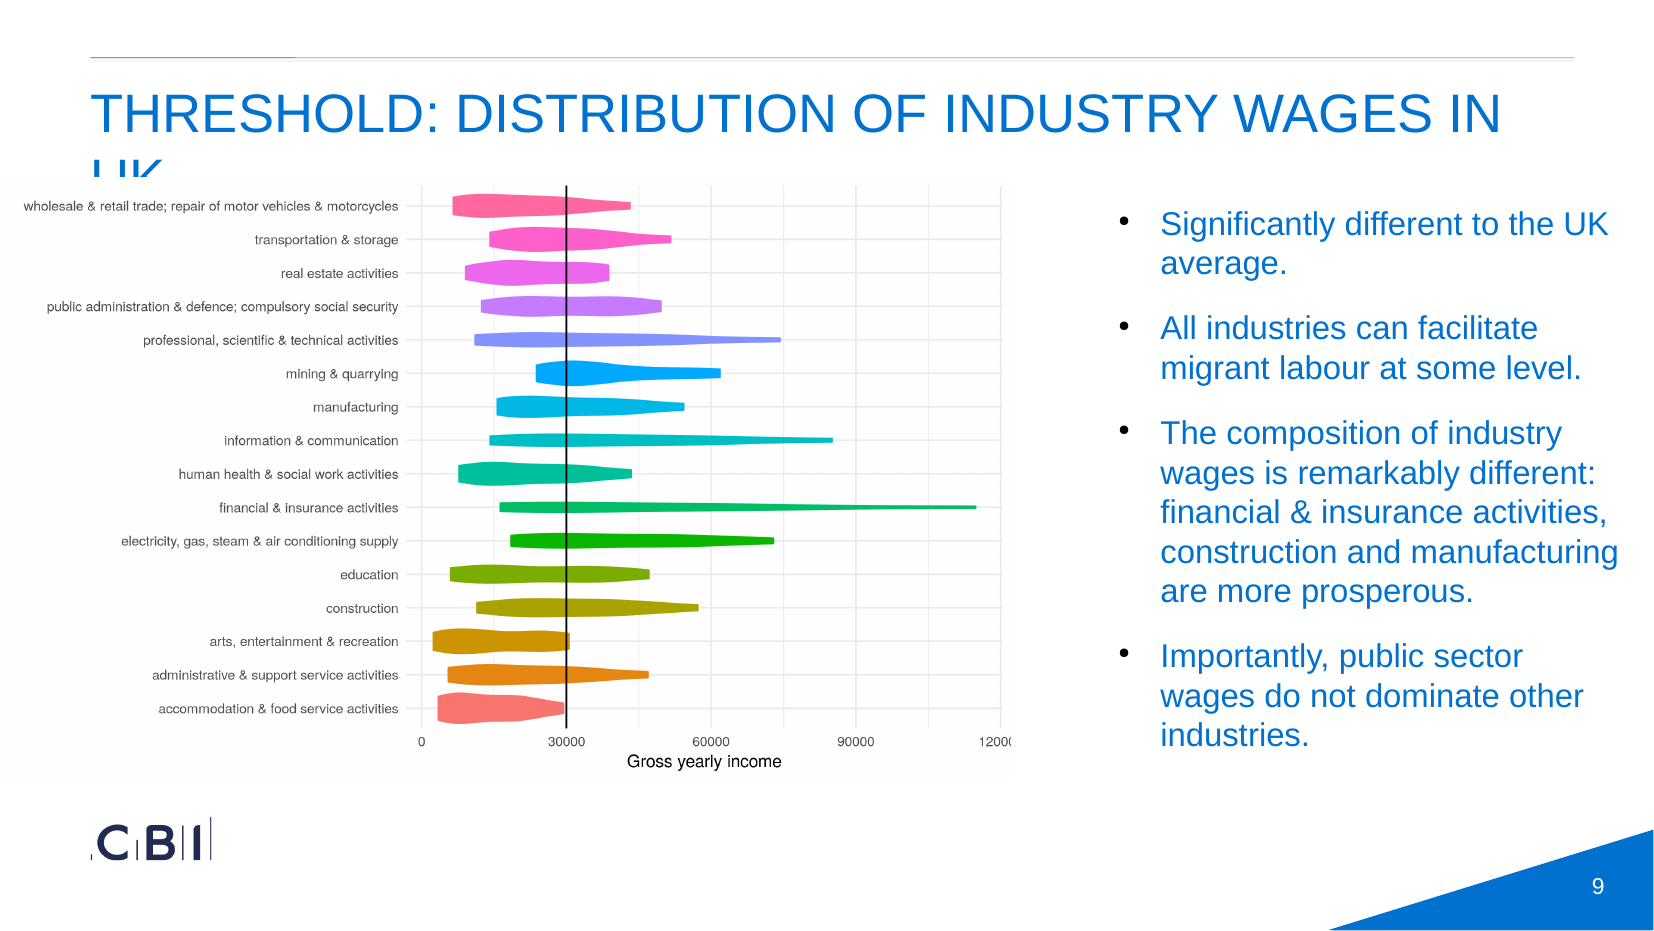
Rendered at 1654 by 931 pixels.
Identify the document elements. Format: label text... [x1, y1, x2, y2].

picture [90, 816, 212, 861]
text_box Significantly different to the UK average. All industries can facilitate migrant labour at some level. The composition of industry wages is remarkably different: financial & insurance activities, construction and manufacturing are more prosperous. Importantly, public sector wages do not dominate other industries. [1104, 202, 1625, 774]
title Threshold: Distribution of industry wages in UK [90, 78, 1575, 175]
picture [0, 177, 1011, 780]
